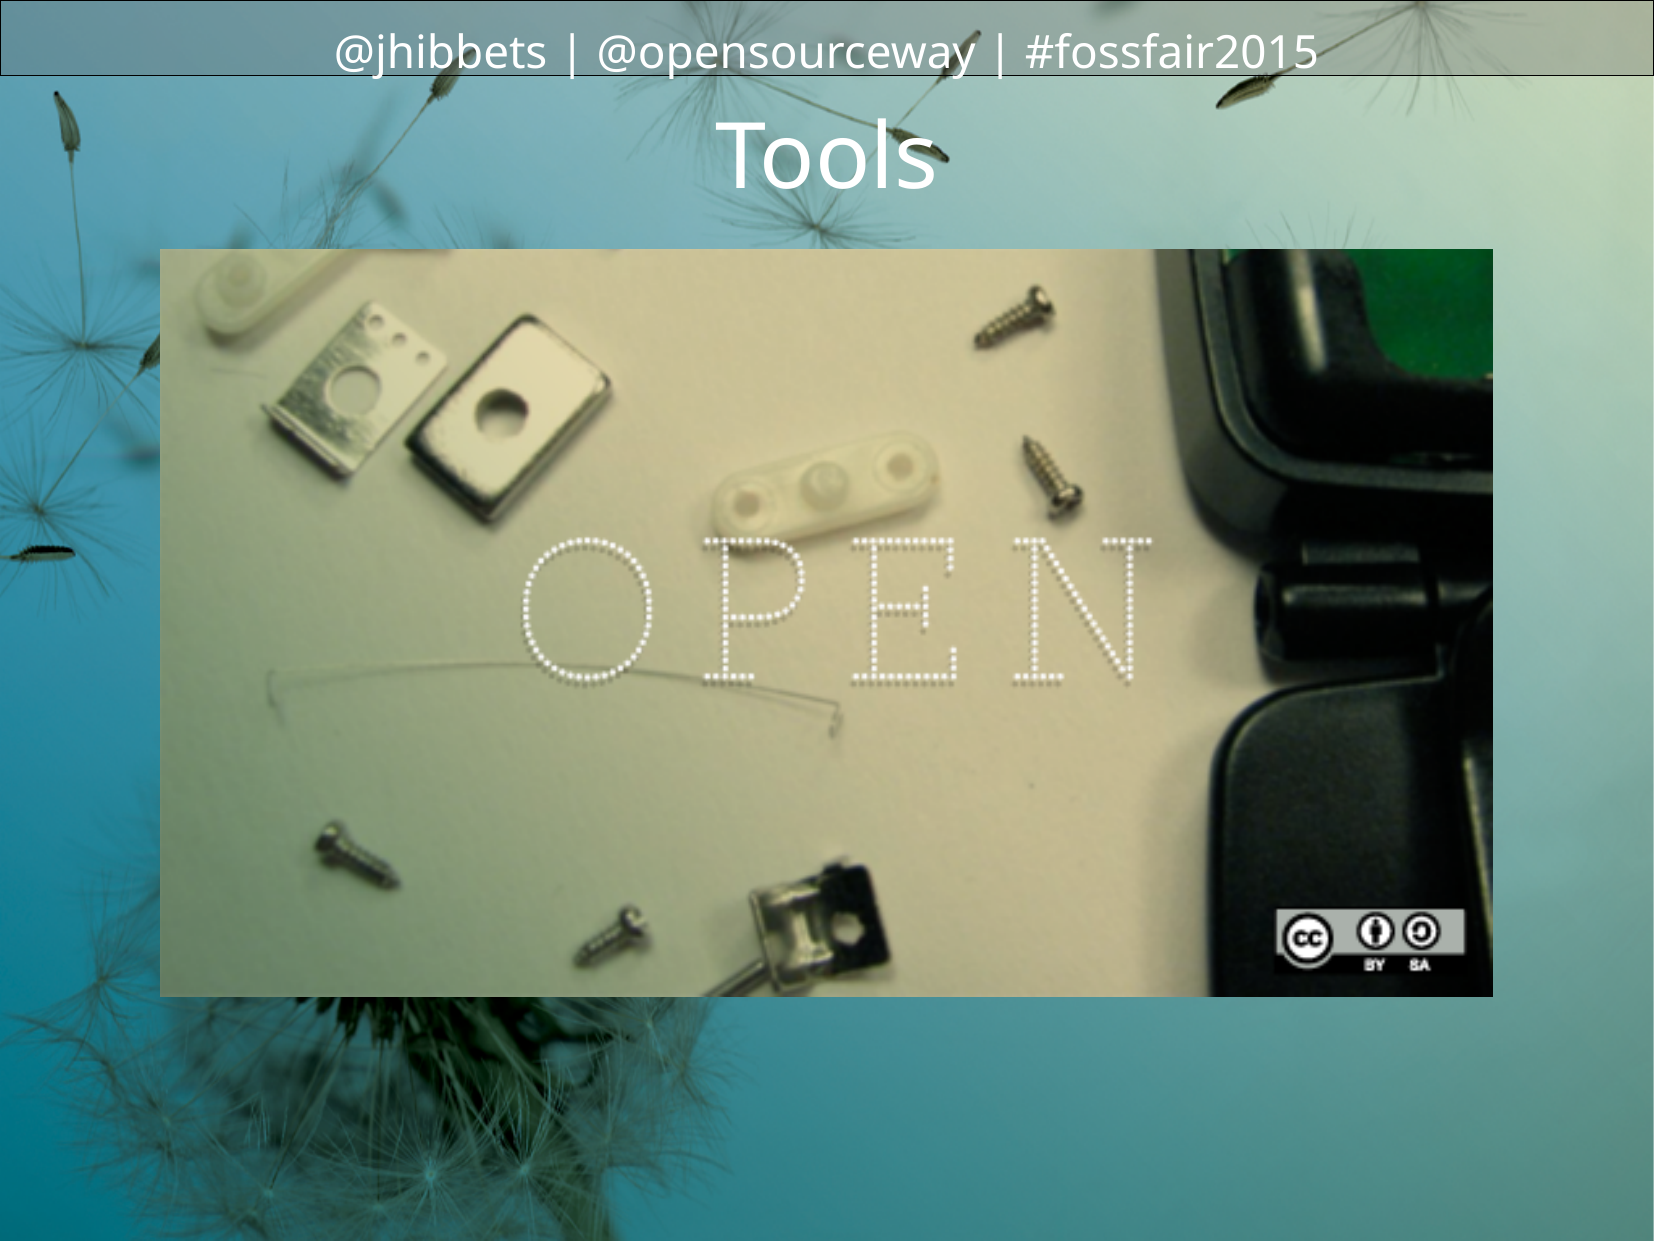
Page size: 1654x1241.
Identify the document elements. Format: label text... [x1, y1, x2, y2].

picture [0, 76, 1654, 1241]
title Tools [82, 49, 1571, 257]
